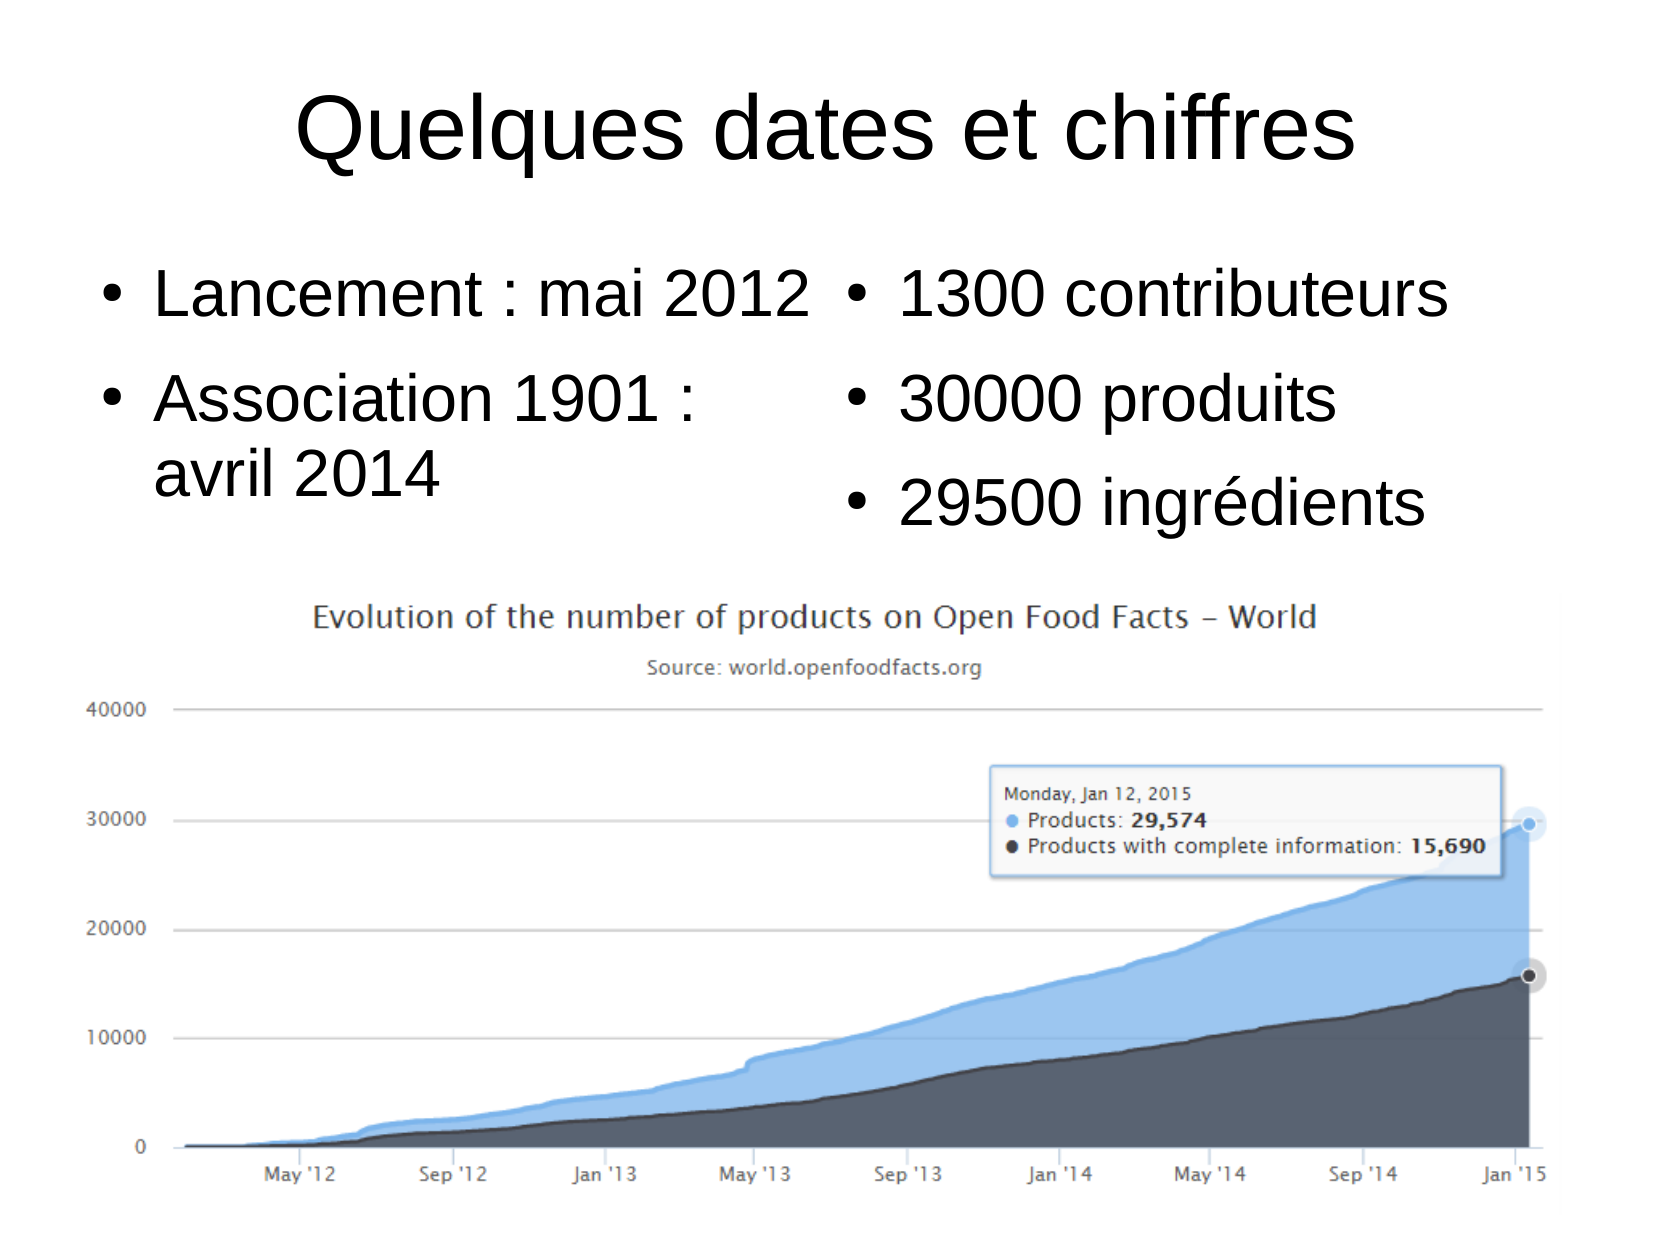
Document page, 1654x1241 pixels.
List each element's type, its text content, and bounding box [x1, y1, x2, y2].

list Lancement : mai 2012 Association 1901 : avril 2014 [82, 256, 826, 556]
list 1300 contributeurs 30000 produits 29500 ingrédients [827, 256, 1570, 556]
picture [82, 593, 1571, 1216]
title Quelques dates et chiffres [82, 0, 1571, 257]
